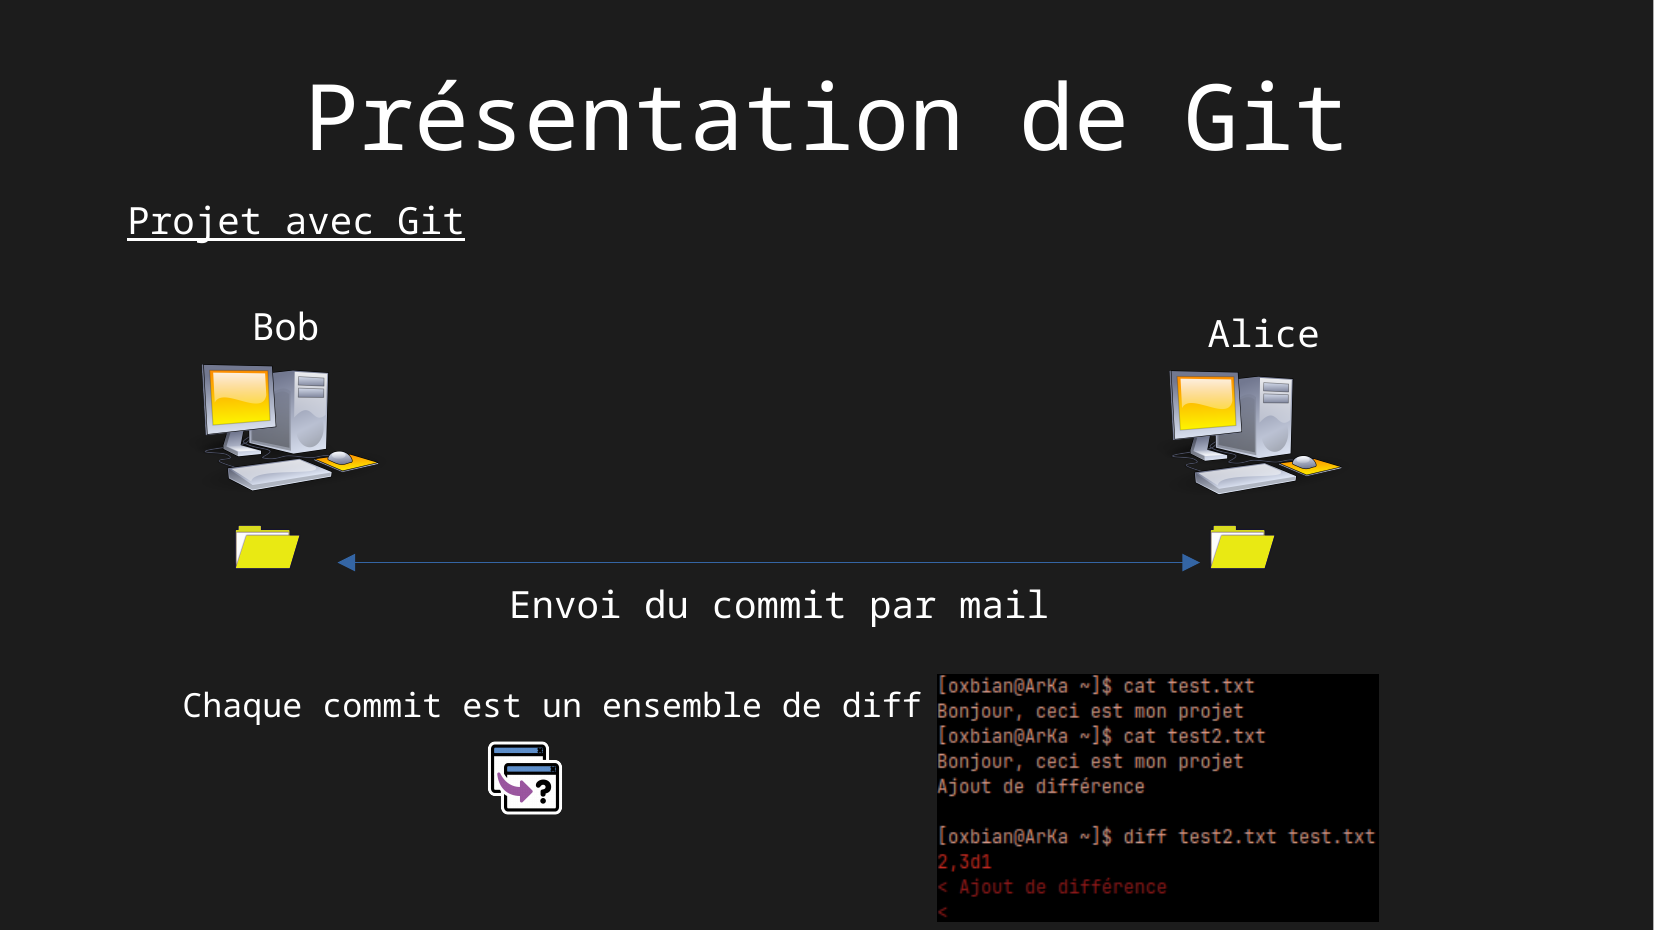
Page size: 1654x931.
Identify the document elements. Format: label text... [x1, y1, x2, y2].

picture [487, 740, 563, 816]
title Présentation de Git [82, 37, 1571, 193]
picture [1155, 332, 1351, 570]
text_box Chaque commit est un ensemble de diff [167, 675, 937, 732]
text_box Bob [237, 292, 350, 355]
text_box Envoi du commit par mail [494, 571, 1064, 634]
text_box Projet avec Git [112, 187, 638, 258]
picture [937, 674, 1379, 922]
picture [187, 325, 388, 570]
text_box Alice [1192, 300, 1343, 376]
